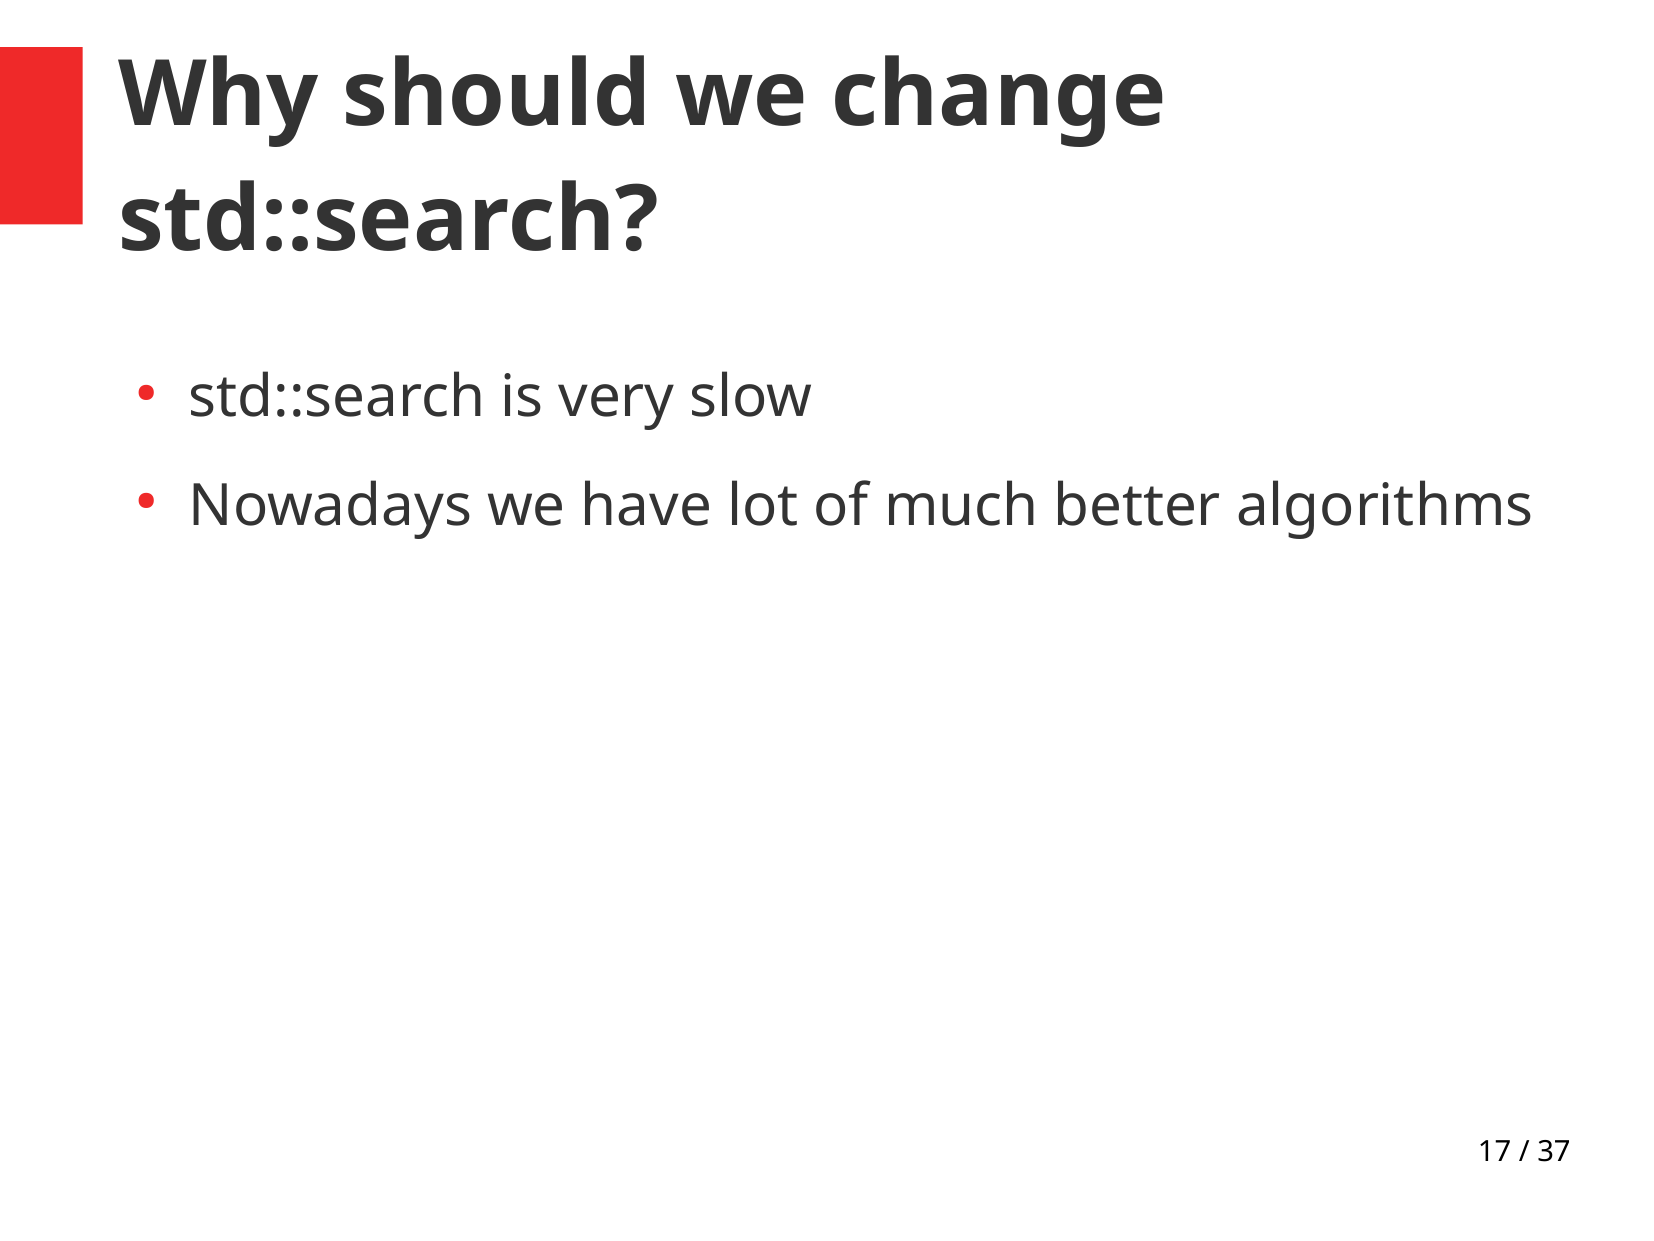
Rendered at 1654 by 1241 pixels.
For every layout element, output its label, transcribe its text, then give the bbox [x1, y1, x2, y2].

title Why should we change std::search? [118, 28, 1571, 278]
list std::search is very slow Nowadays we have lot of much better algorithms [118, 354, 1536, 1074]
